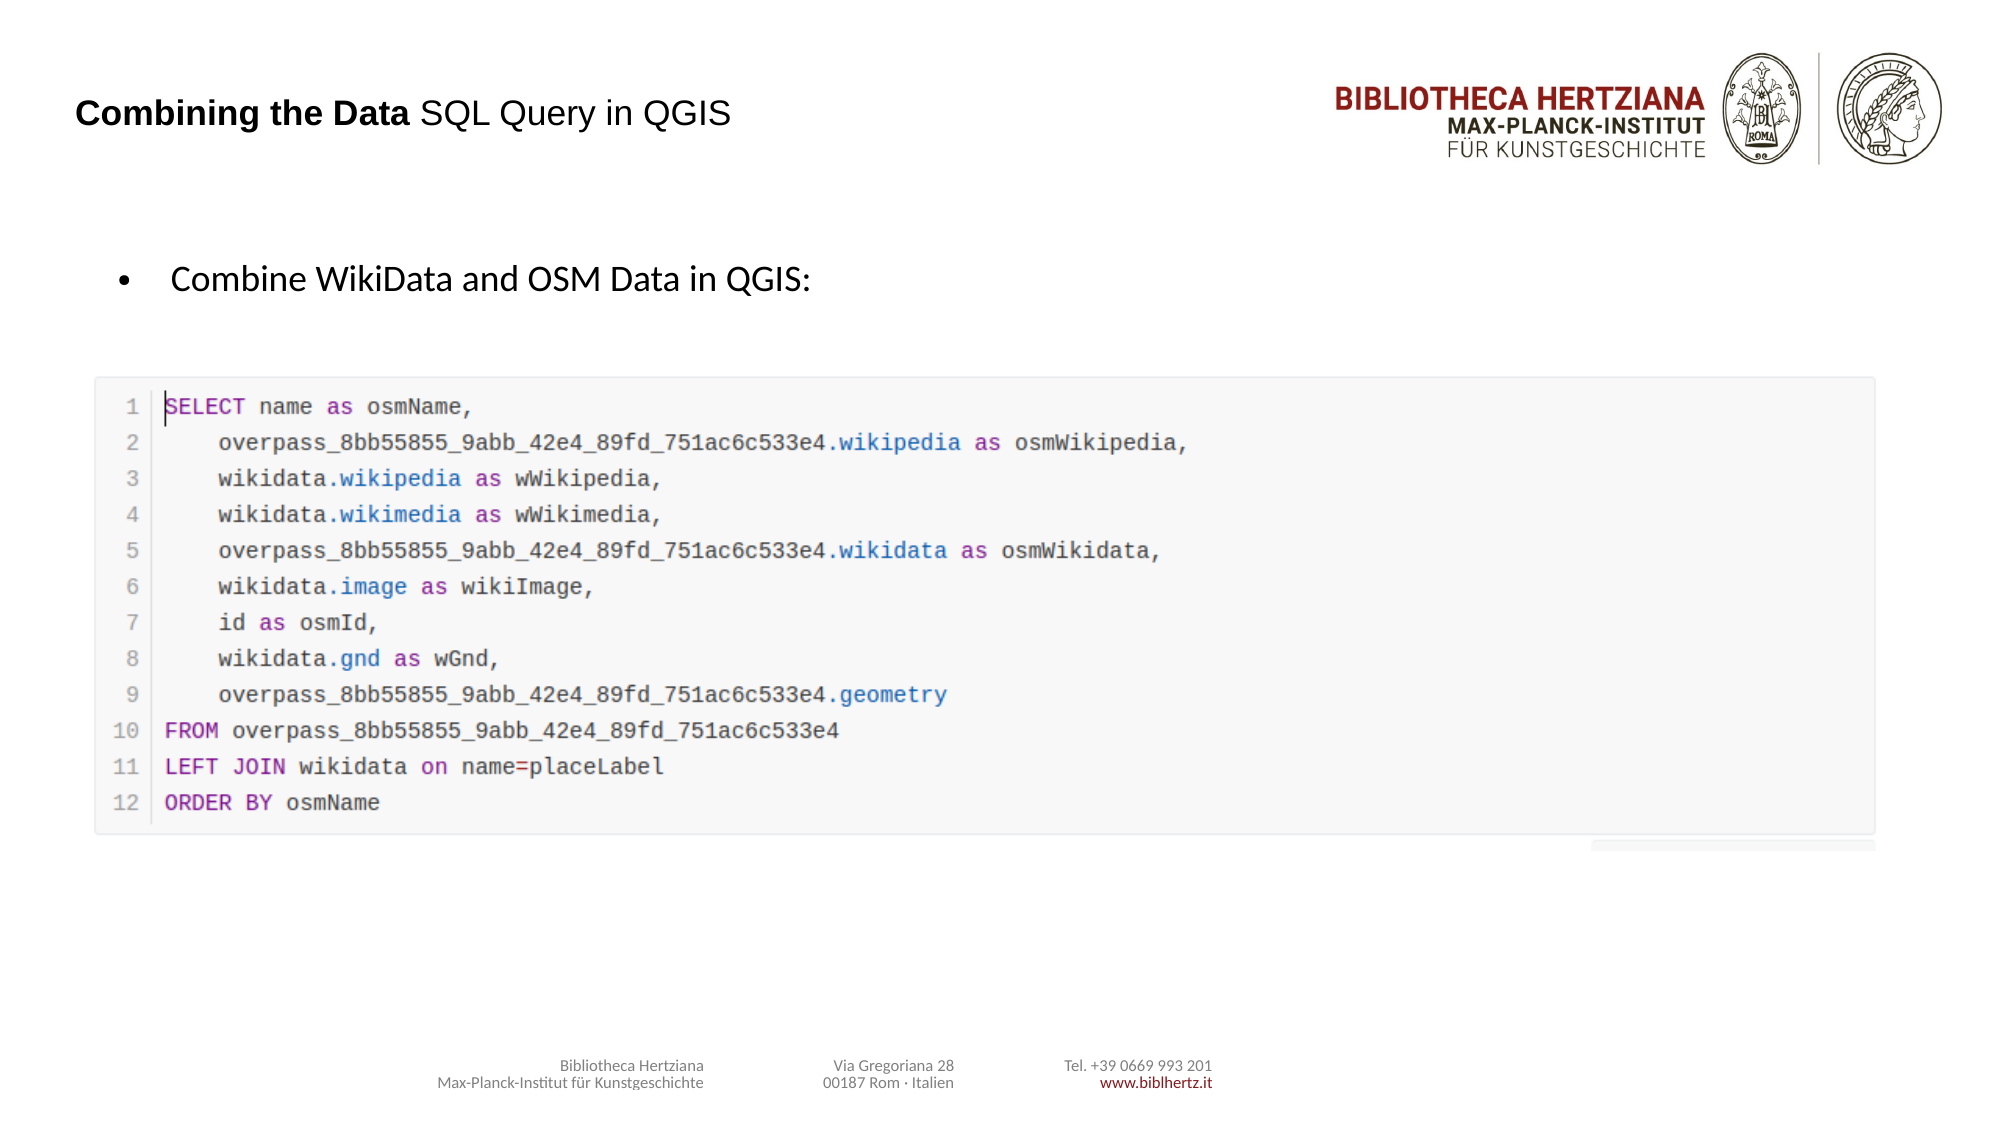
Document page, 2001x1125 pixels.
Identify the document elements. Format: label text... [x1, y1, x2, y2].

picture [1237, 37, 1951, 182]
list Combine WikiData and OSM Data in QGIS: [99, 263, 1900, 916]
picture [82, 361, 1887, 851]
title Combining the Data SQL Query in QGIS [75, 75, 1276, 150]
